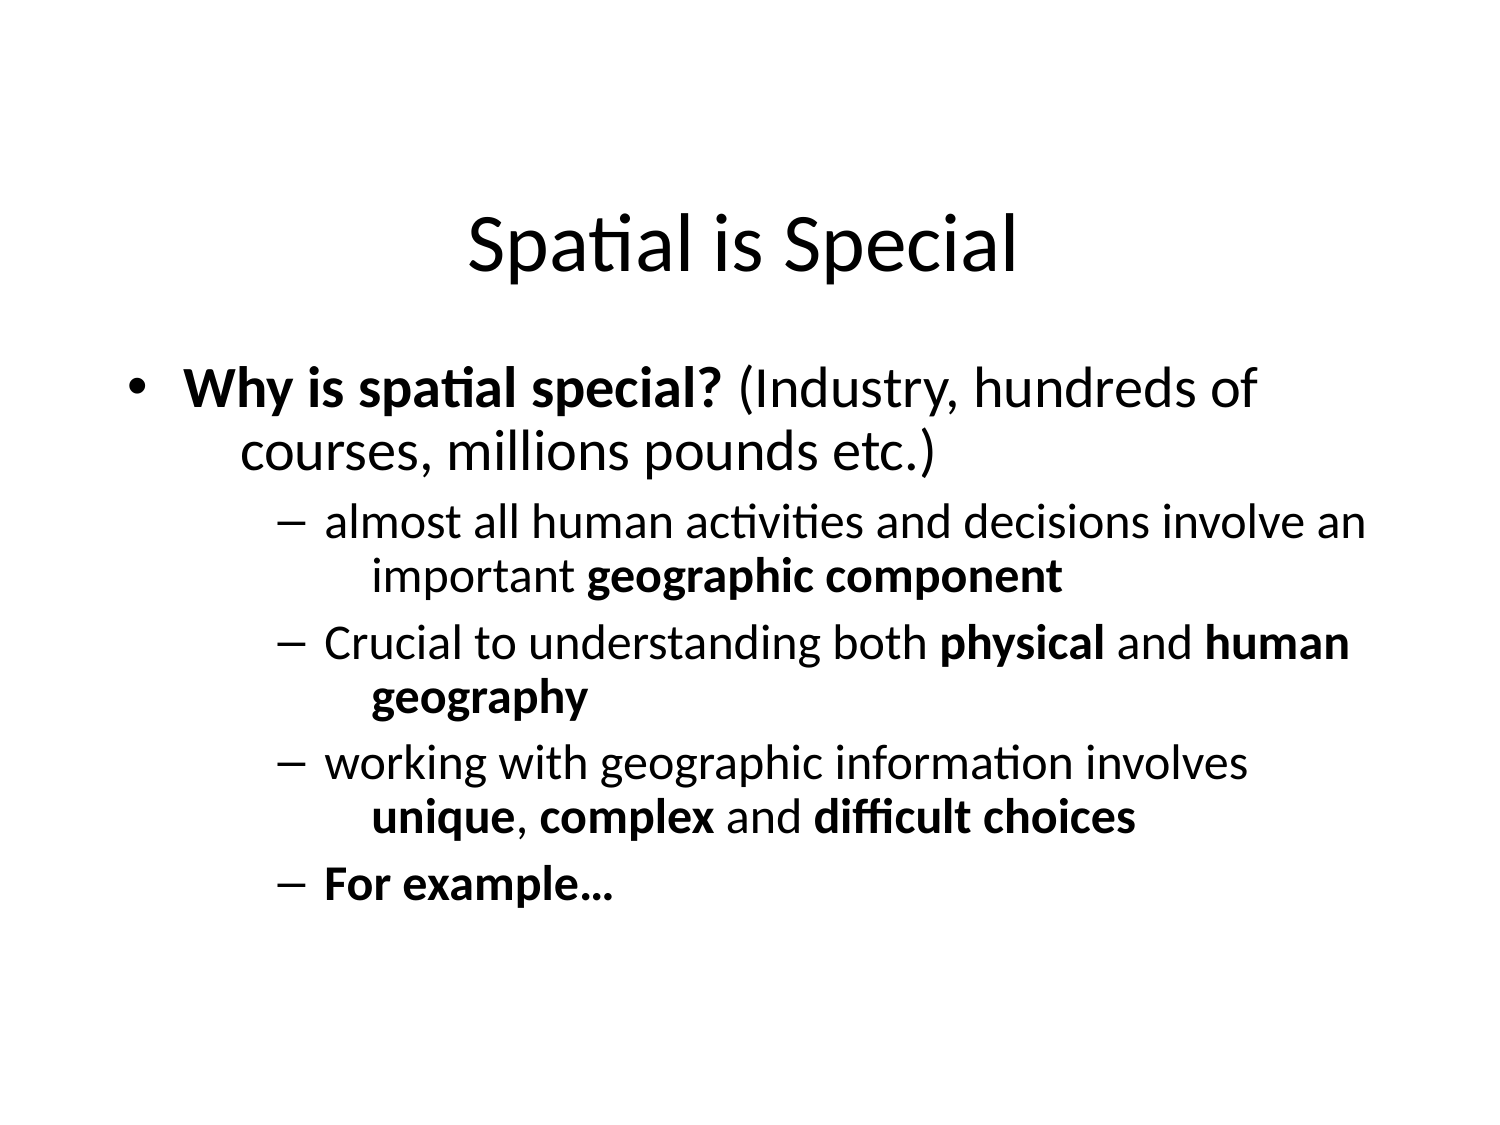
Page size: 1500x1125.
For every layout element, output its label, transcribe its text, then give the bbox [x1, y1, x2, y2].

title Spatial is Special [17, 173, 1471, 303]
list Why is spatial special? (Industry, hundreds of courses, millions pounds etc.) almost all human activities and decisions involve an important geographic component Crucial to understanding both physical and human geography working with geographic information involves unique, complex and difficult choices For example… [112, 349, 1400, 1123]
